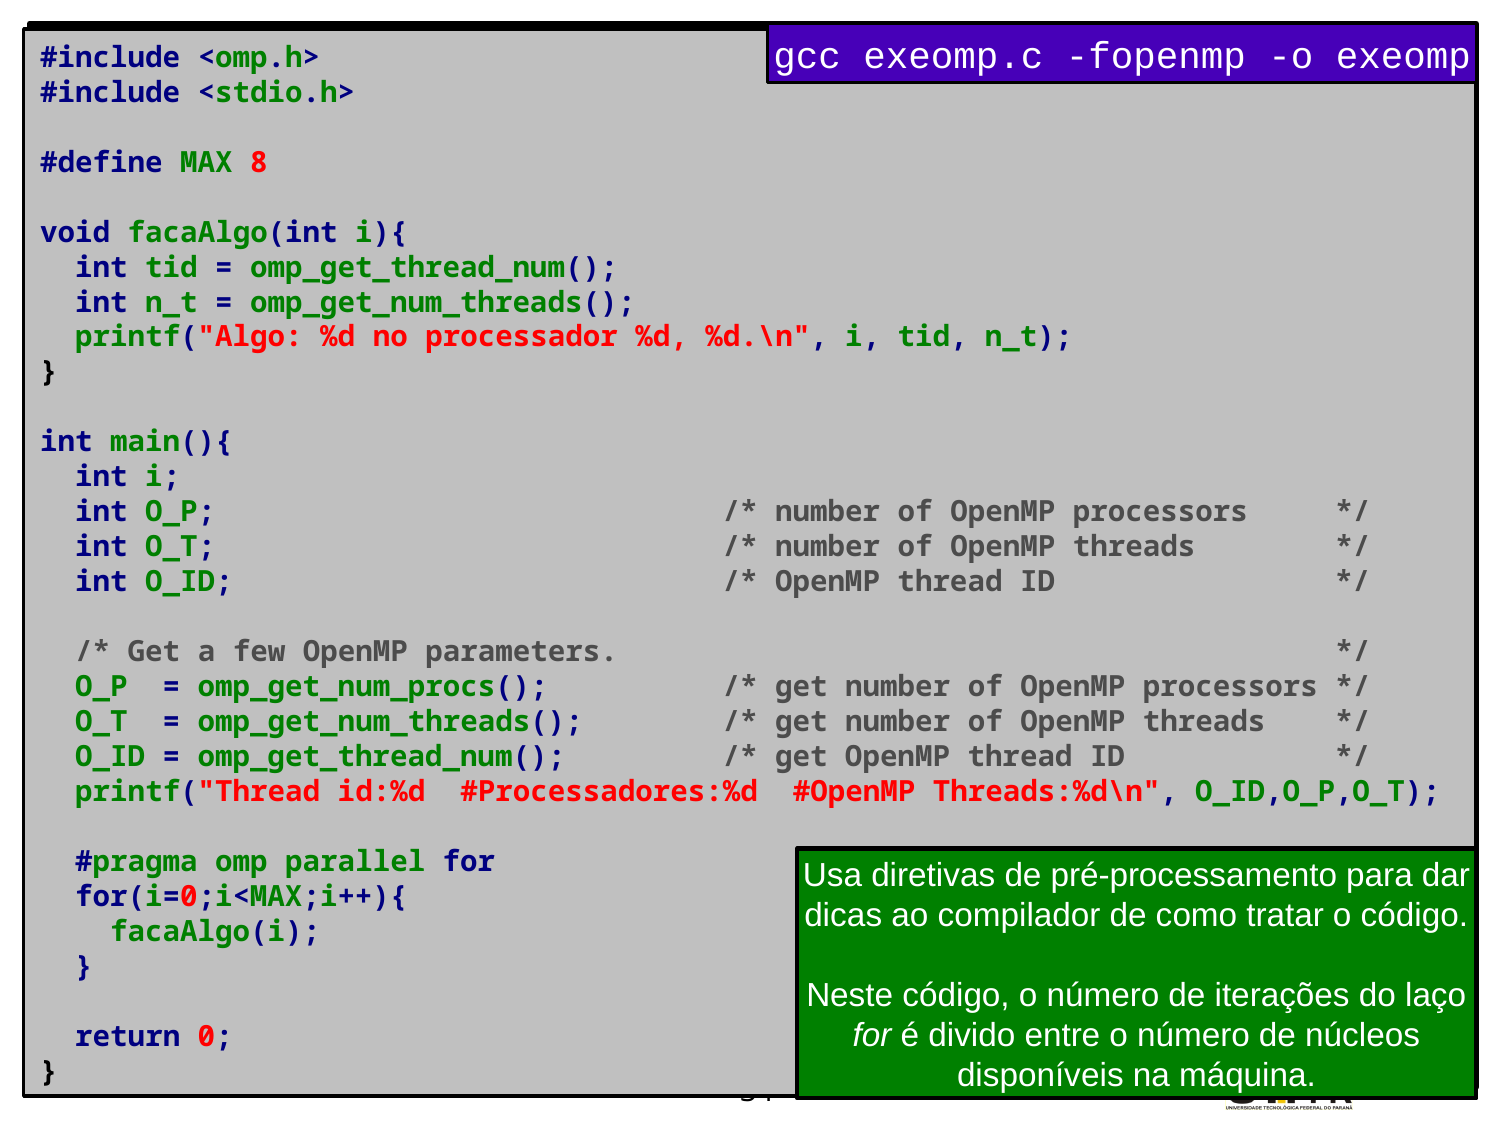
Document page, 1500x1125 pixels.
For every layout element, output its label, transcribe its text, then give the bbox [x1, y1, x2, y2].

text_box Usa diretivas de pré-processamento para dar dicas ao compilador de como tratar o código. Neste código, o número de iterações do laço for é divido entre o número de núcleos disponíveis na máquina. [797, 848, 1477, 1099]
text_box gcc exeomp.c -fopenmp -o exeomp [767, 23, 1477, 83]
picture [1225, 1099, 1353, 1110]
text_box #include <omp.h> #include <stdio.h> #define MAX 8 void facaAlgo(int i){ int tid = omp_get_thread_num(); int n_t = omp_get_num_threads(); printf("Algo: %d no processador %d, %d.\n", i, tid, n_t); } int main(){ int i; int O_P; /* number of OpenMP processors */ int O_T; /* number of OpenMP threads */ int O_ID; /* OpenMP thread ID */ /* Get a few OpenMP parameters. */ O_P = omp_get_num_procs(); /* get number of OpenMP processors */ O_T = omp_get_num_threads(); /* get number of OpenMP threads */ O_ID = omp_get_thread_num(); /* get OpenMP thread ID */ printf("Thread id:%d #Processadores:%d #OpenMP Threads:%d\n", O_ID,O_P,O_T); #pragma omp parallel for for(i=0;i<MAX;i++){ facaAlgo(i); } return 0; } [23, 28, 1477, 1097]
